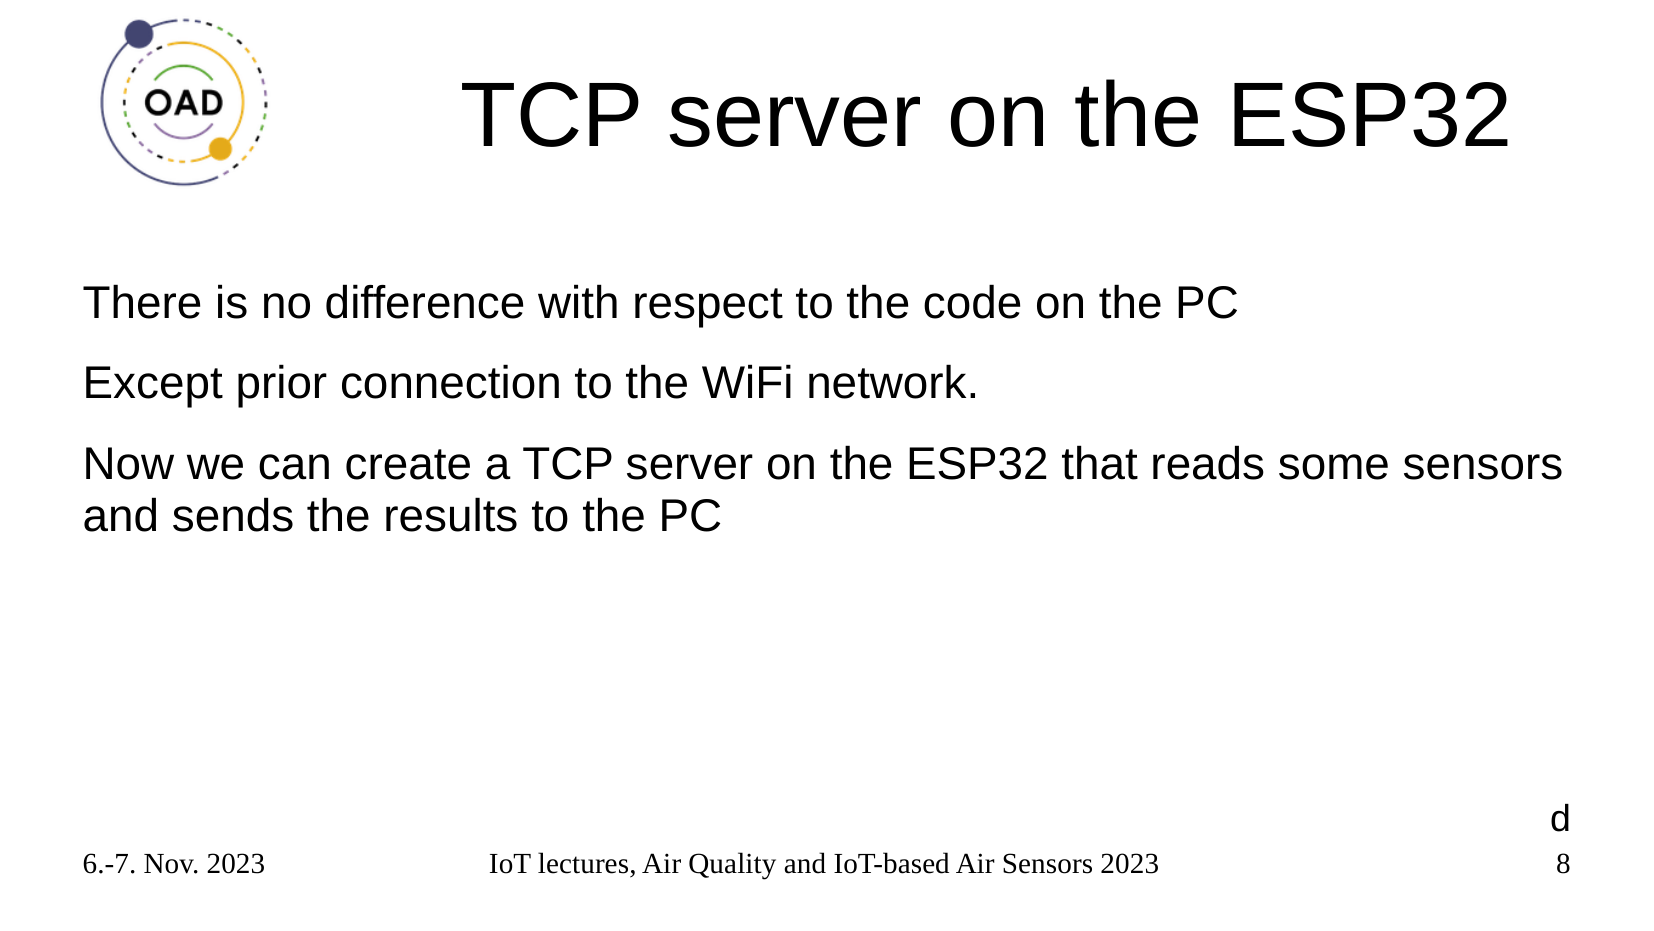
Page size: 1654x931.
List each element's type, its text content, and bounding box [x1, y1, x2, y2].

picture [59, 4, 303, 207]
title TCP server on the ESP32 [403, 37, 1571, 193]
text_box d [1535, 790, 1586, 847]
list There is no difference with respect to the code on the PC Except prior connection to the WiFi network. Now we can create a TCP server on the ESP32 that reads some sensors and sends the results to the PC [82, 276, 1571, 709]
